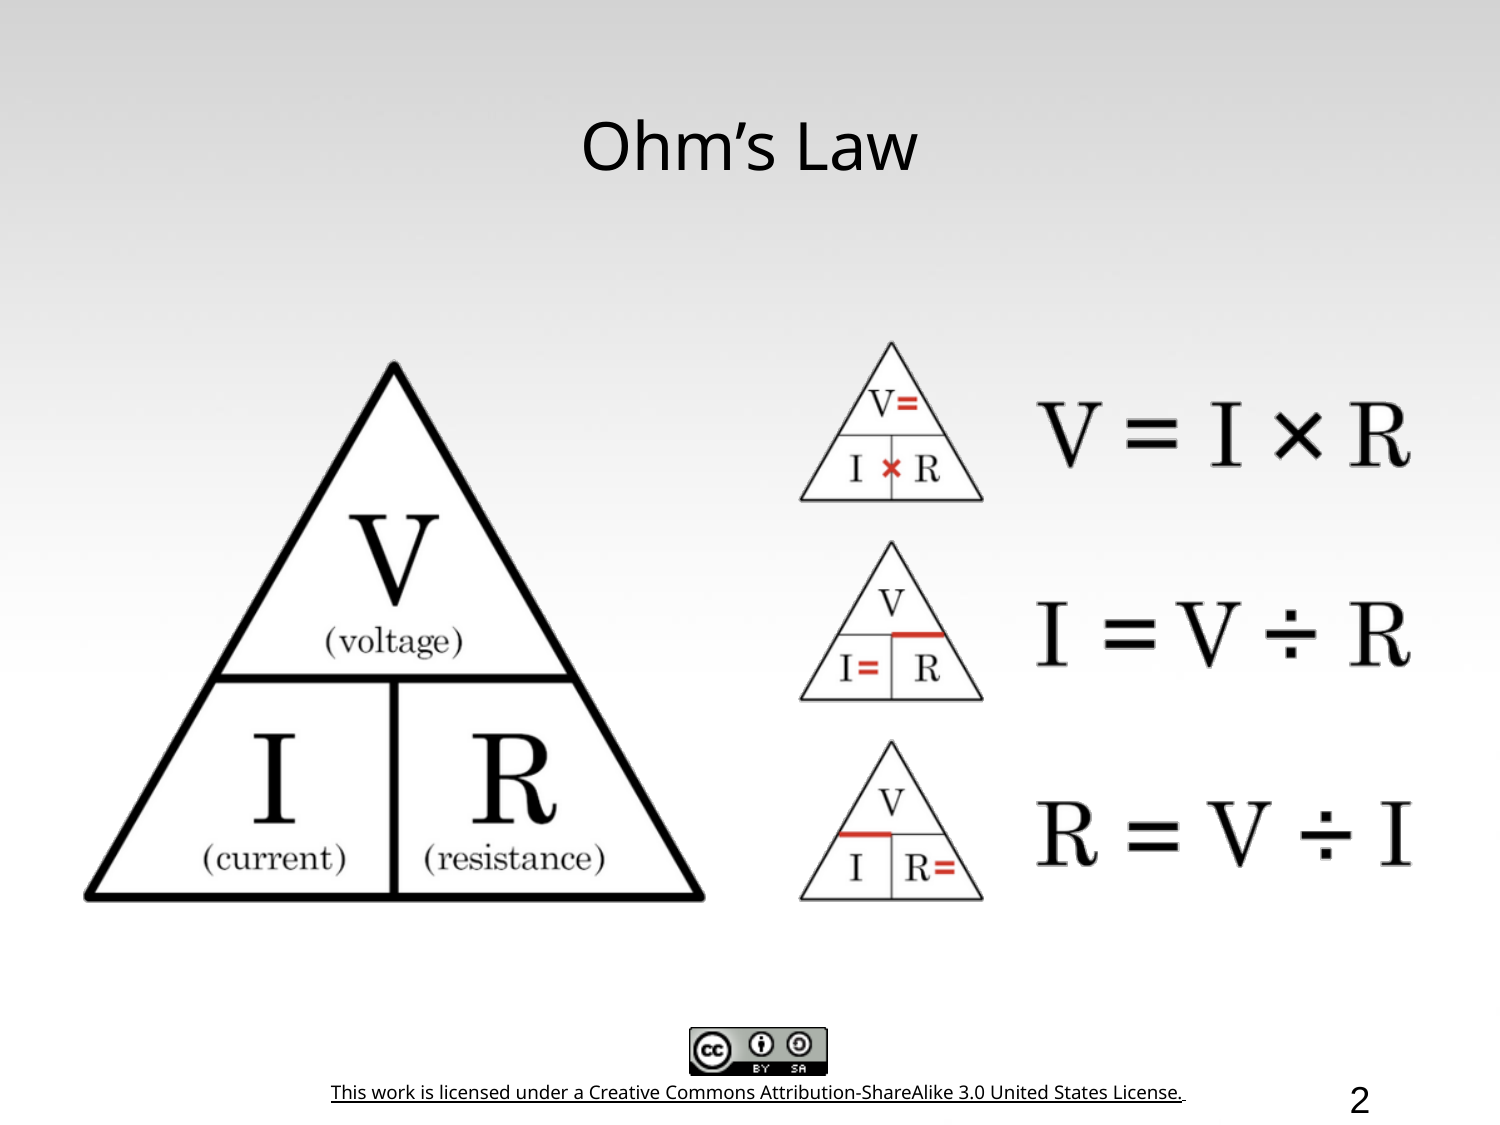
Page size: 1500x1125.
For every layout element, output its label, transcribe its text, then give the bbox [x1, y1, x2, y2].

picture [0, 0, 1500, 1125]
title Ohm’s Law [112, 49, 1388, 238]
